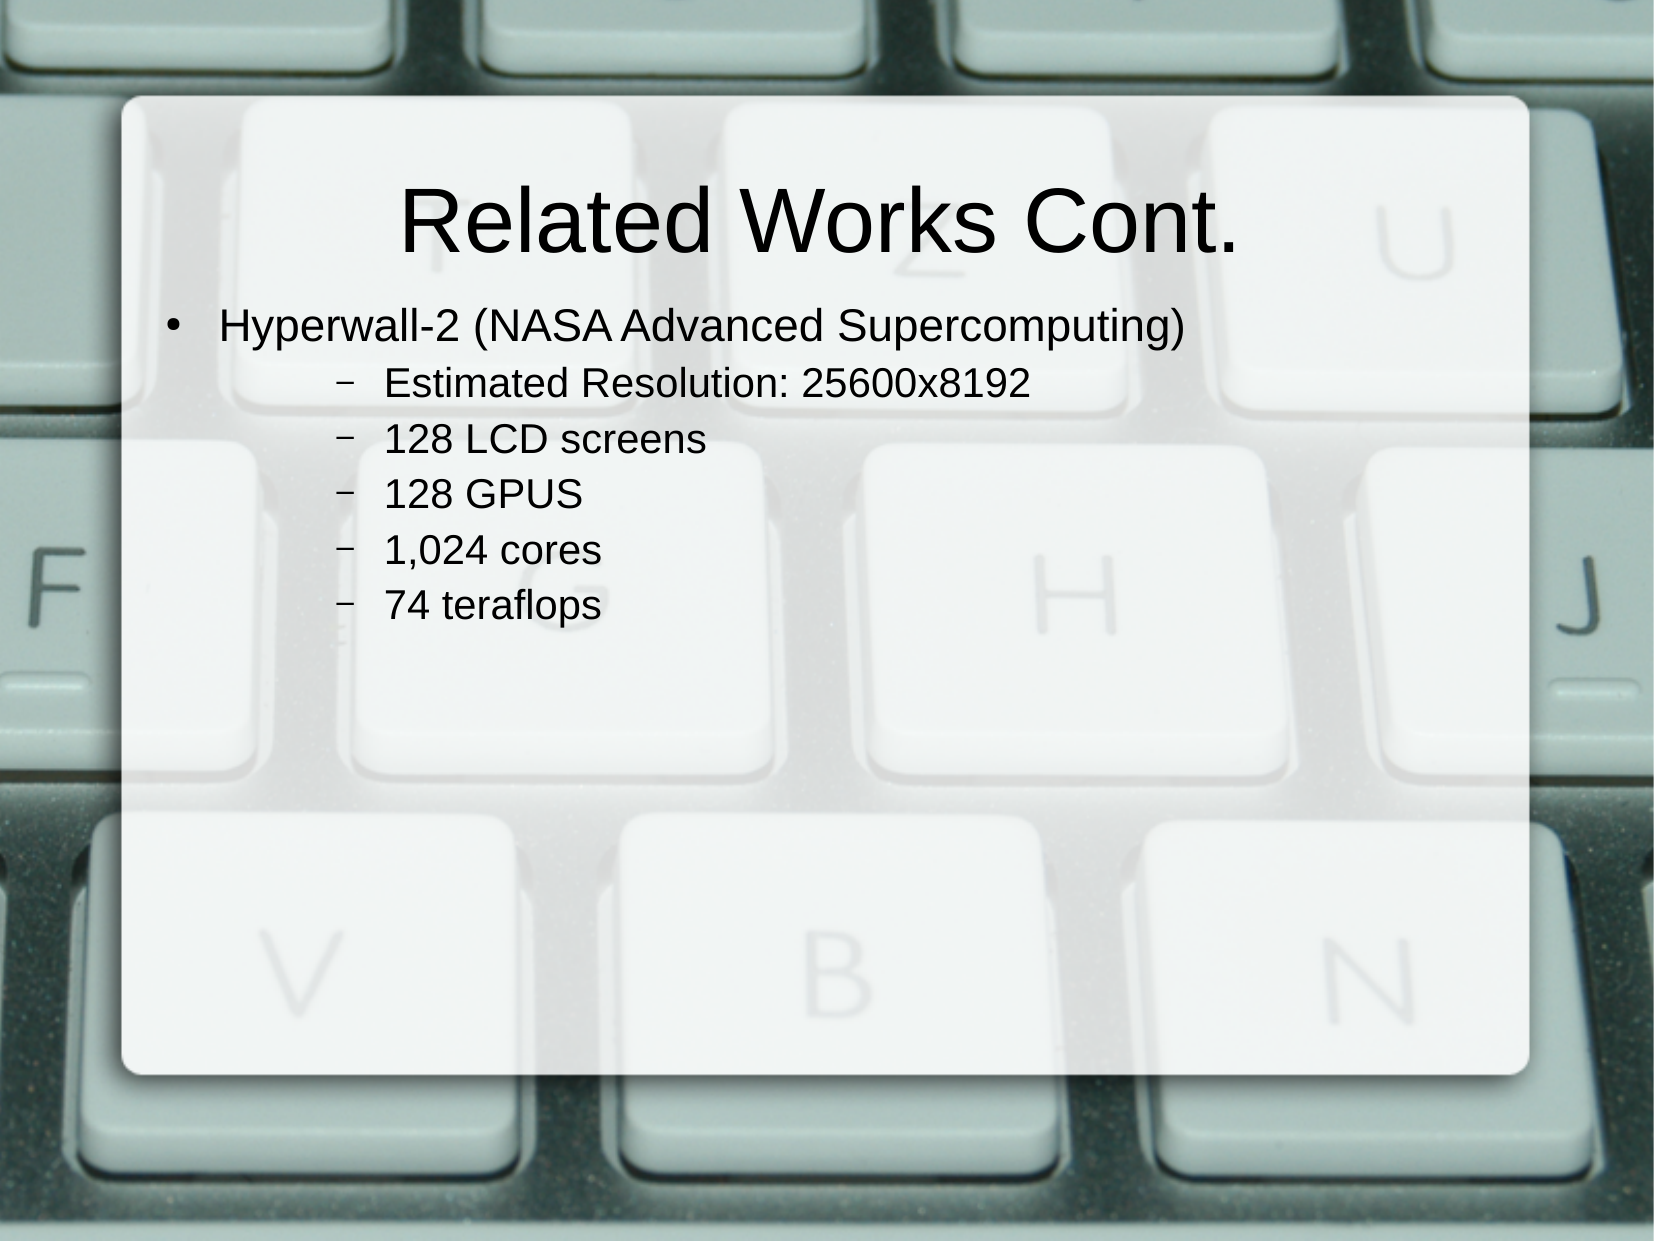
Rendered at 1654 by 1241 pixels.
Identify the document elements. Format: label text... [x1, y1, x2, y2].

list Hyperwall-2 (NASA Advanced Supercomputing) Estimated Resolution: 25600x8192 128 LCD screens 128 GPUS 1,024 cores 74 teraflops [147, 300, 1506, 1034]
title Related Works Cont. [135, 125, 1506, 318]
picture [0, 0, 1654, 1241]
